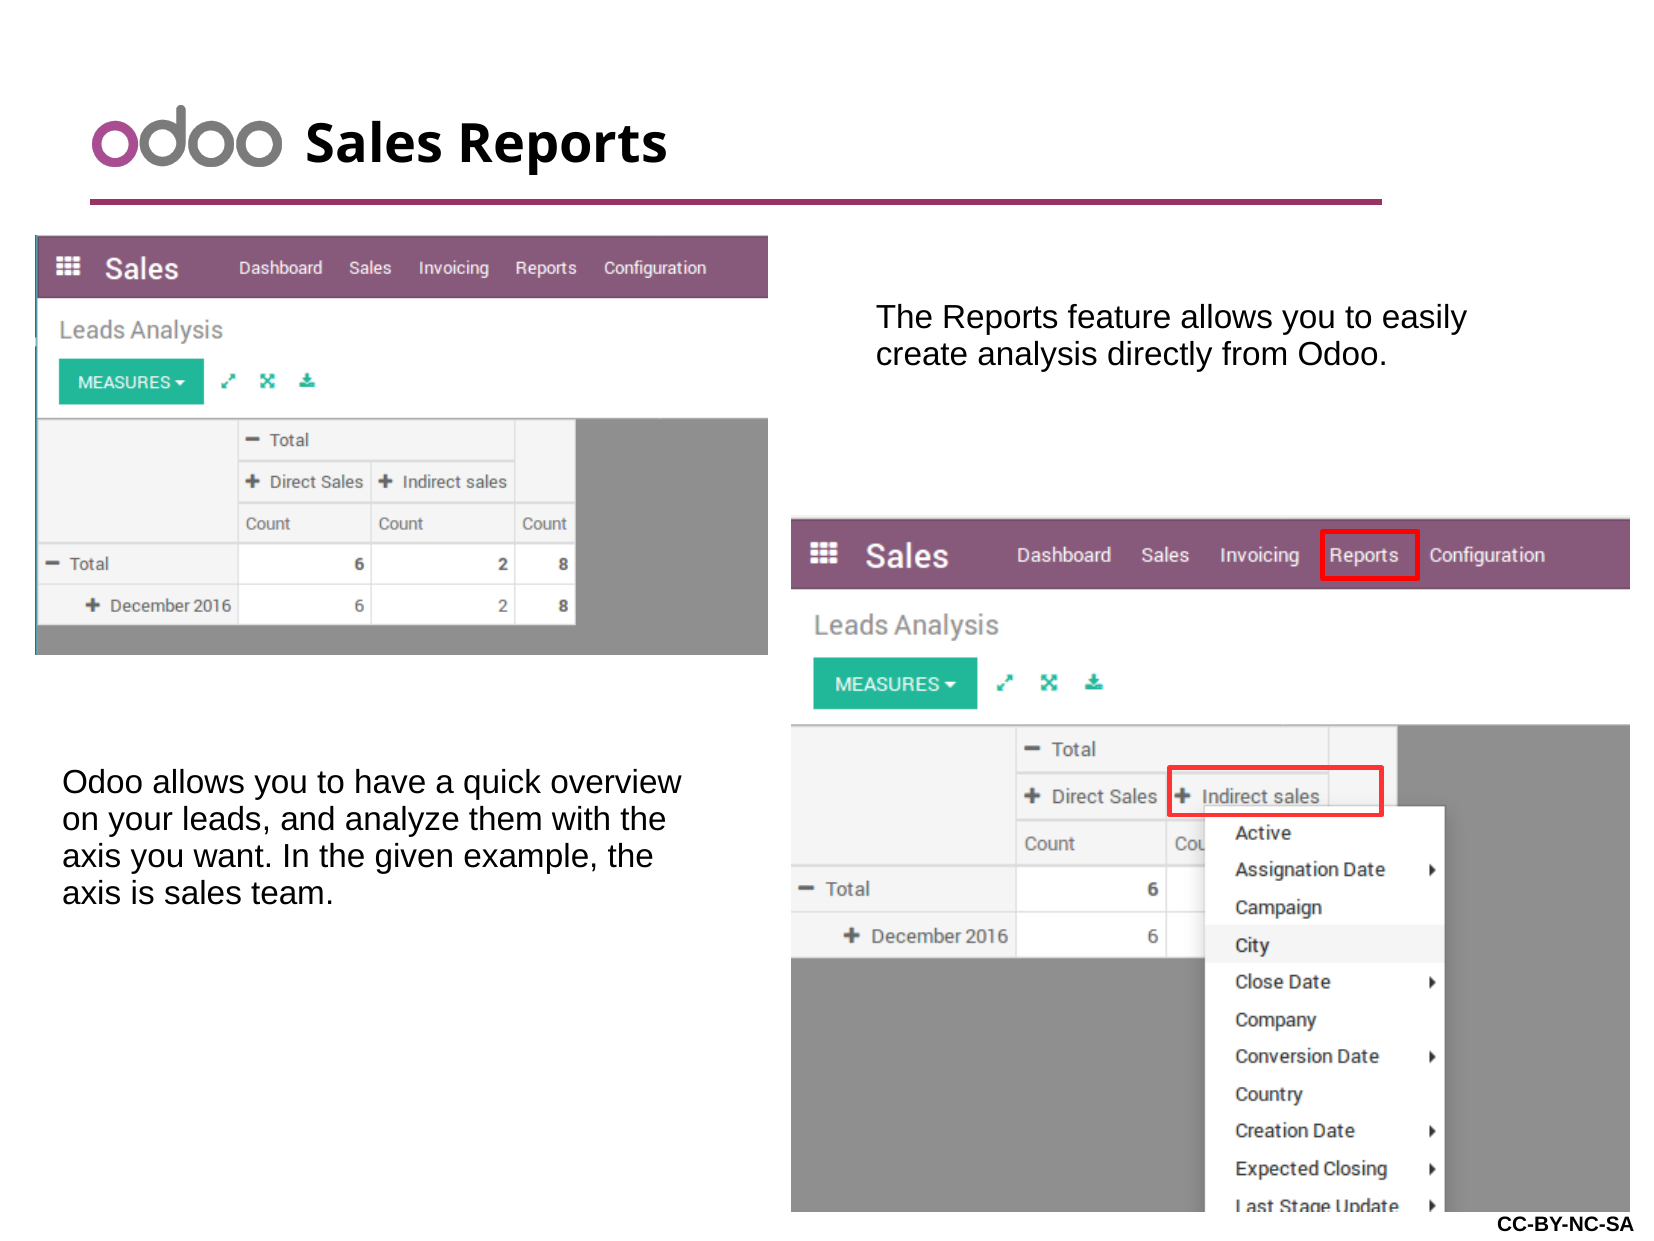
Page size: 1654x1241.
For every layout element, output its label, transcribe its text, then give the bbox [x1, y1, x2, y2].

text_box Odoo allows you to have a quick overview on your leads, and analyze them with the axis you want. In the given example, the axis is sales team. [47, 755, 733, 939]
picture [35, 235, 768, 655]
picture [791, 515, 1630, 1212]
text_box CC-BY-NC-SA [1482, 1204, 1654, 1241]
text_box The Reports feature allows you to easily create analysis directly from Odoo. [861, 290, 1547, 432]
title Sales Reports [305, 37, 1568, 245]
picture [92, 105, 282, 167]
